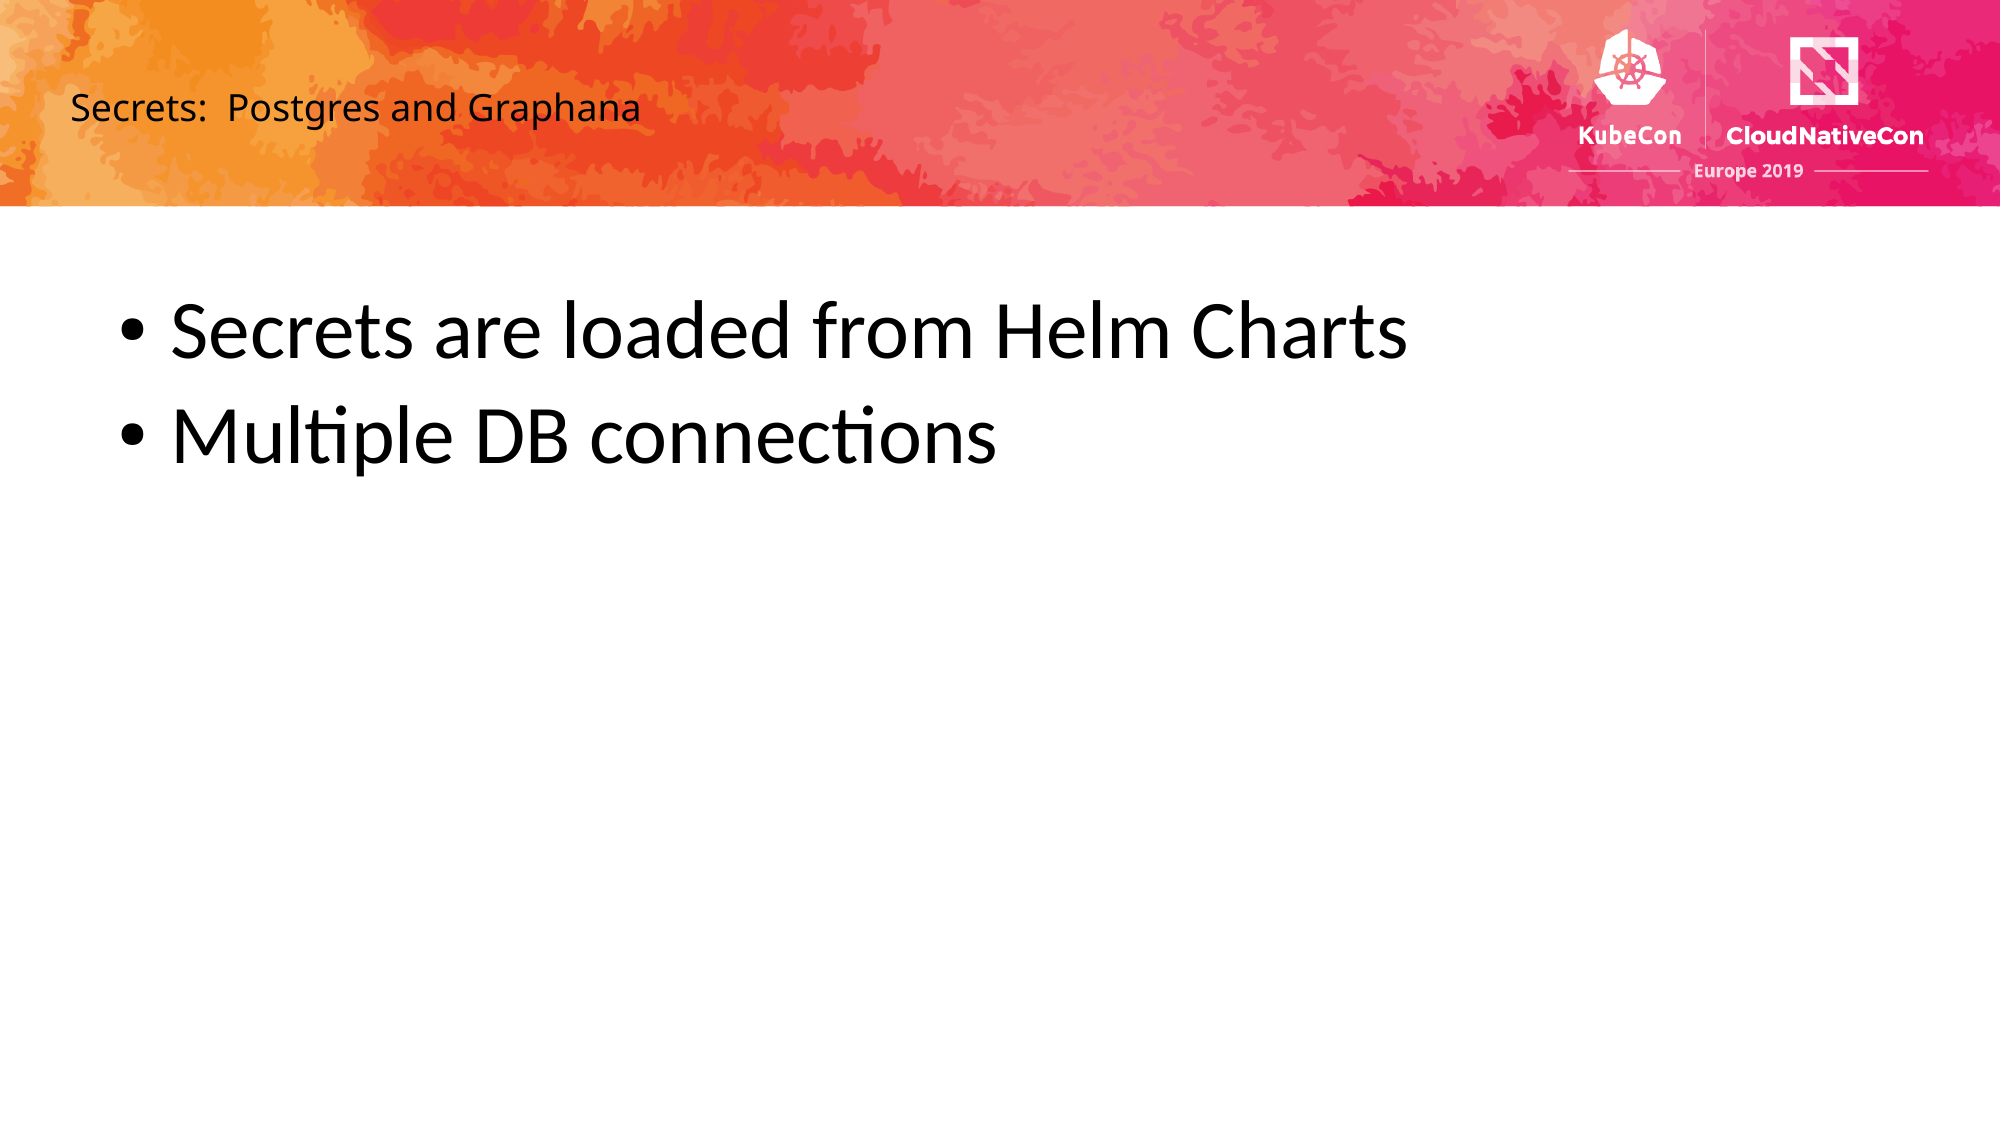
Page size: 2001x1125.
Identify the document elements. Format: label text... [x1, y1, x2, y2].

list Secrets are loaded from Helm Charts Multiple DB connections [99, 298, 1900, 952]
picture [0, 0, 2000, 1125]
title Secrets: Postgres and Graphana [70, 0, 1796, 217]
